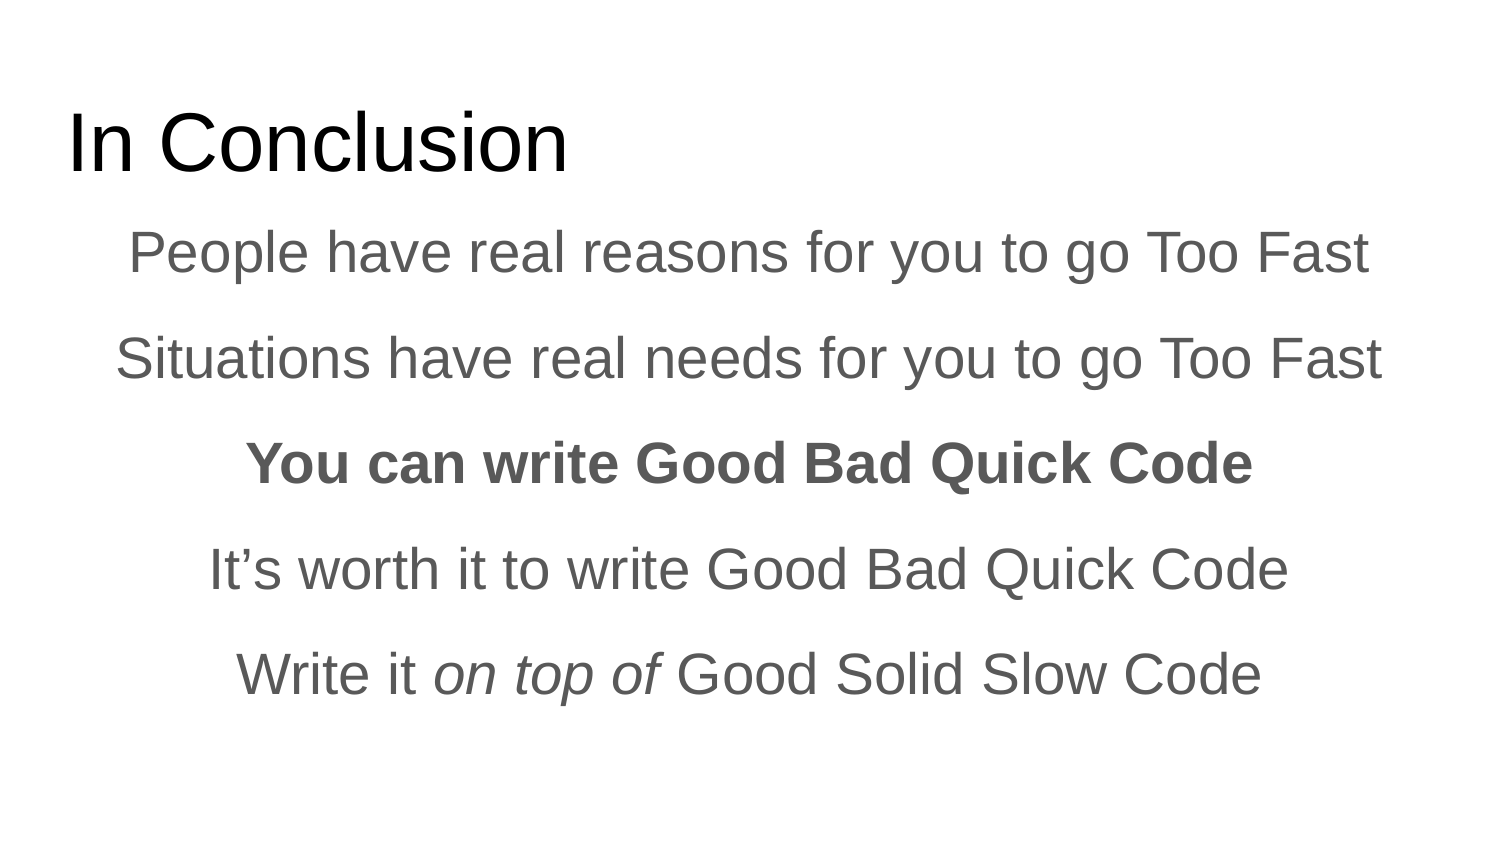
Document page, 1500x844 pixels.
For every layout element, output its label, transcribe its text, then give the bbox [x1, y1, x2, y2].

list People have real reasons for you to go Too Fast Situations have real needs for you to go Too Fast You can write Good Bad Quick Code It’s worth it to write Good Bad Quick Code Write it on top of Good Solid Slow Code [51, 189, 1449, 750]
title In Conclusion [51, 72, 1449, 167]
